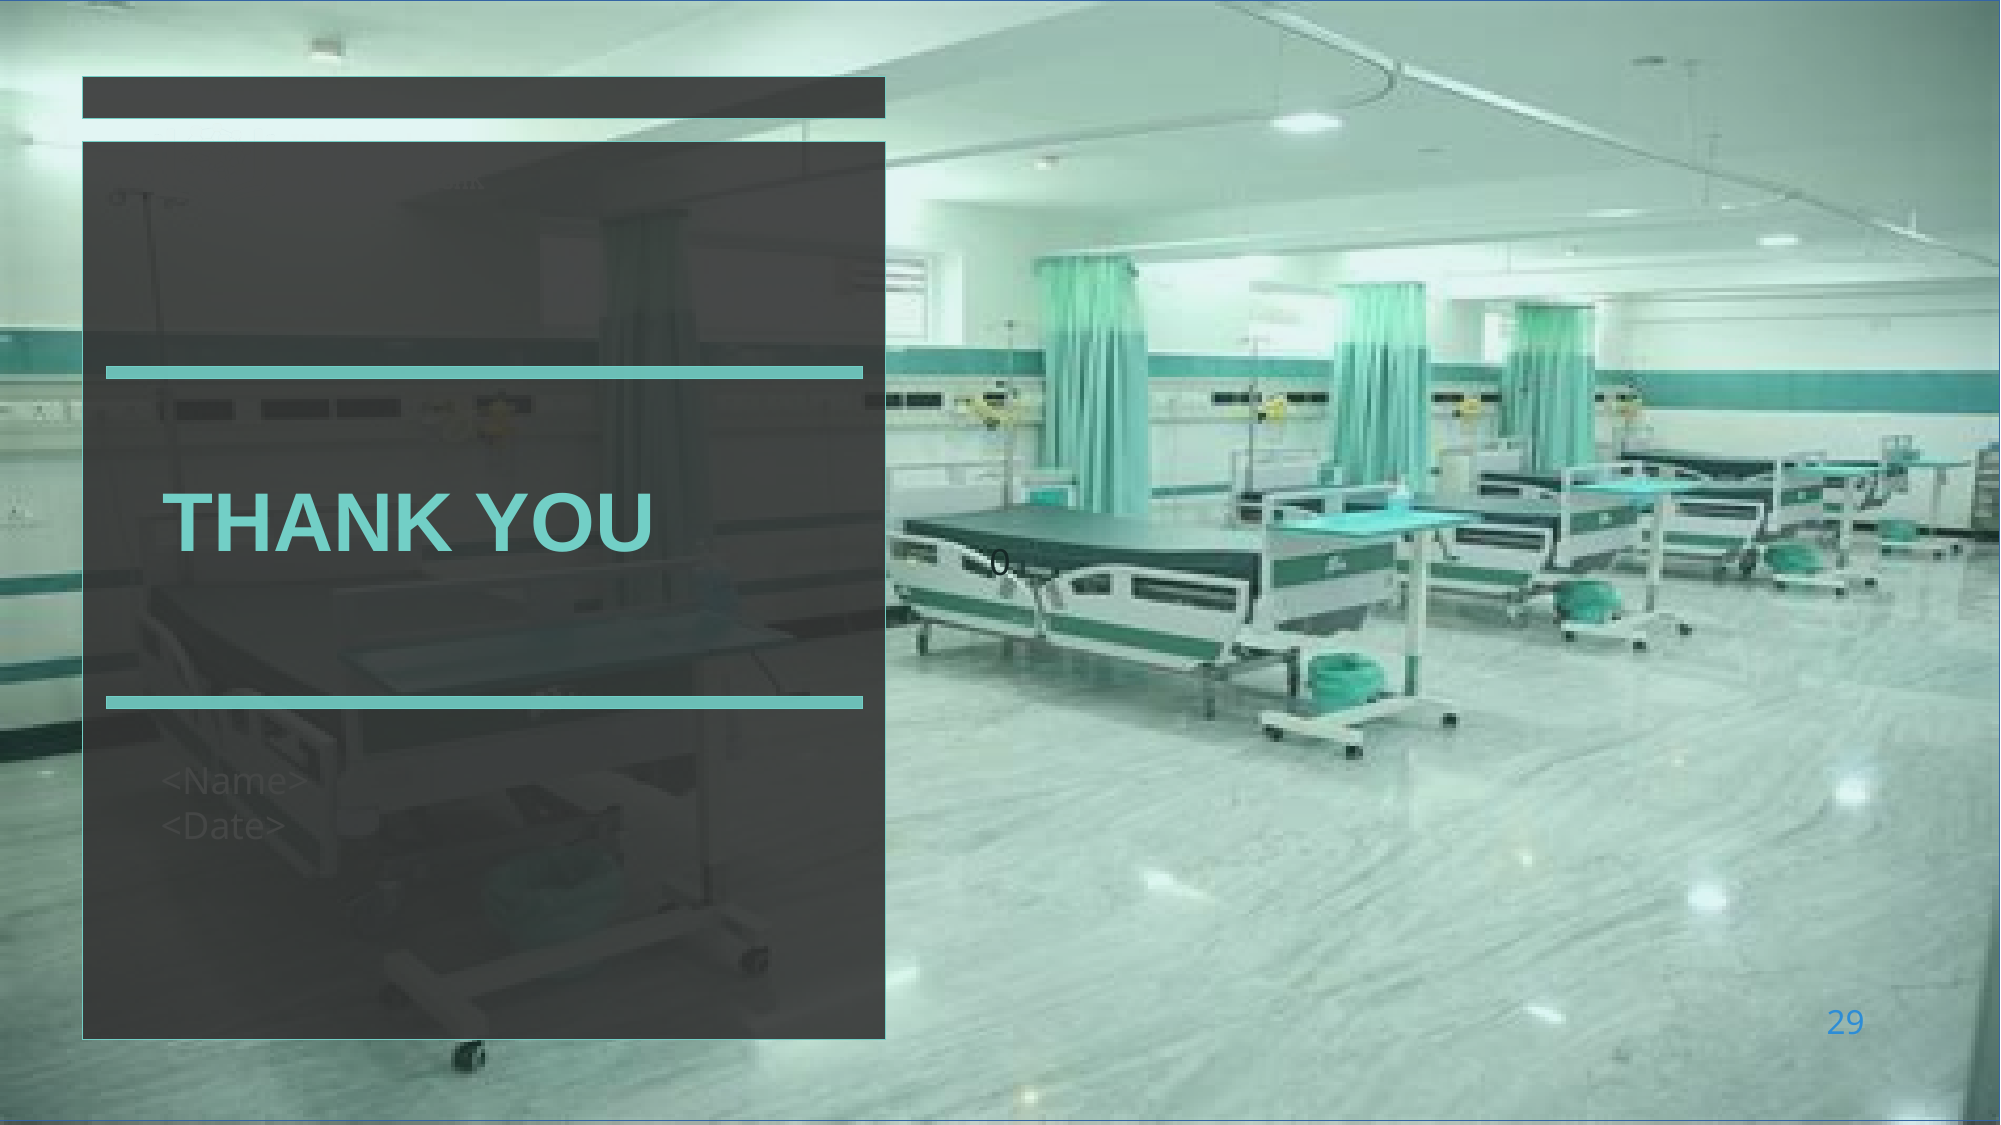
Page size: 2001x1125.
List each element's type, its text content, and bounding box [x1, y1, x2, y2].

picture [0, 1121, 2000, 1125]
text_box THANK YOU [147, 468, 821, 591]
text_box [0, 0, 2000, 1121]
